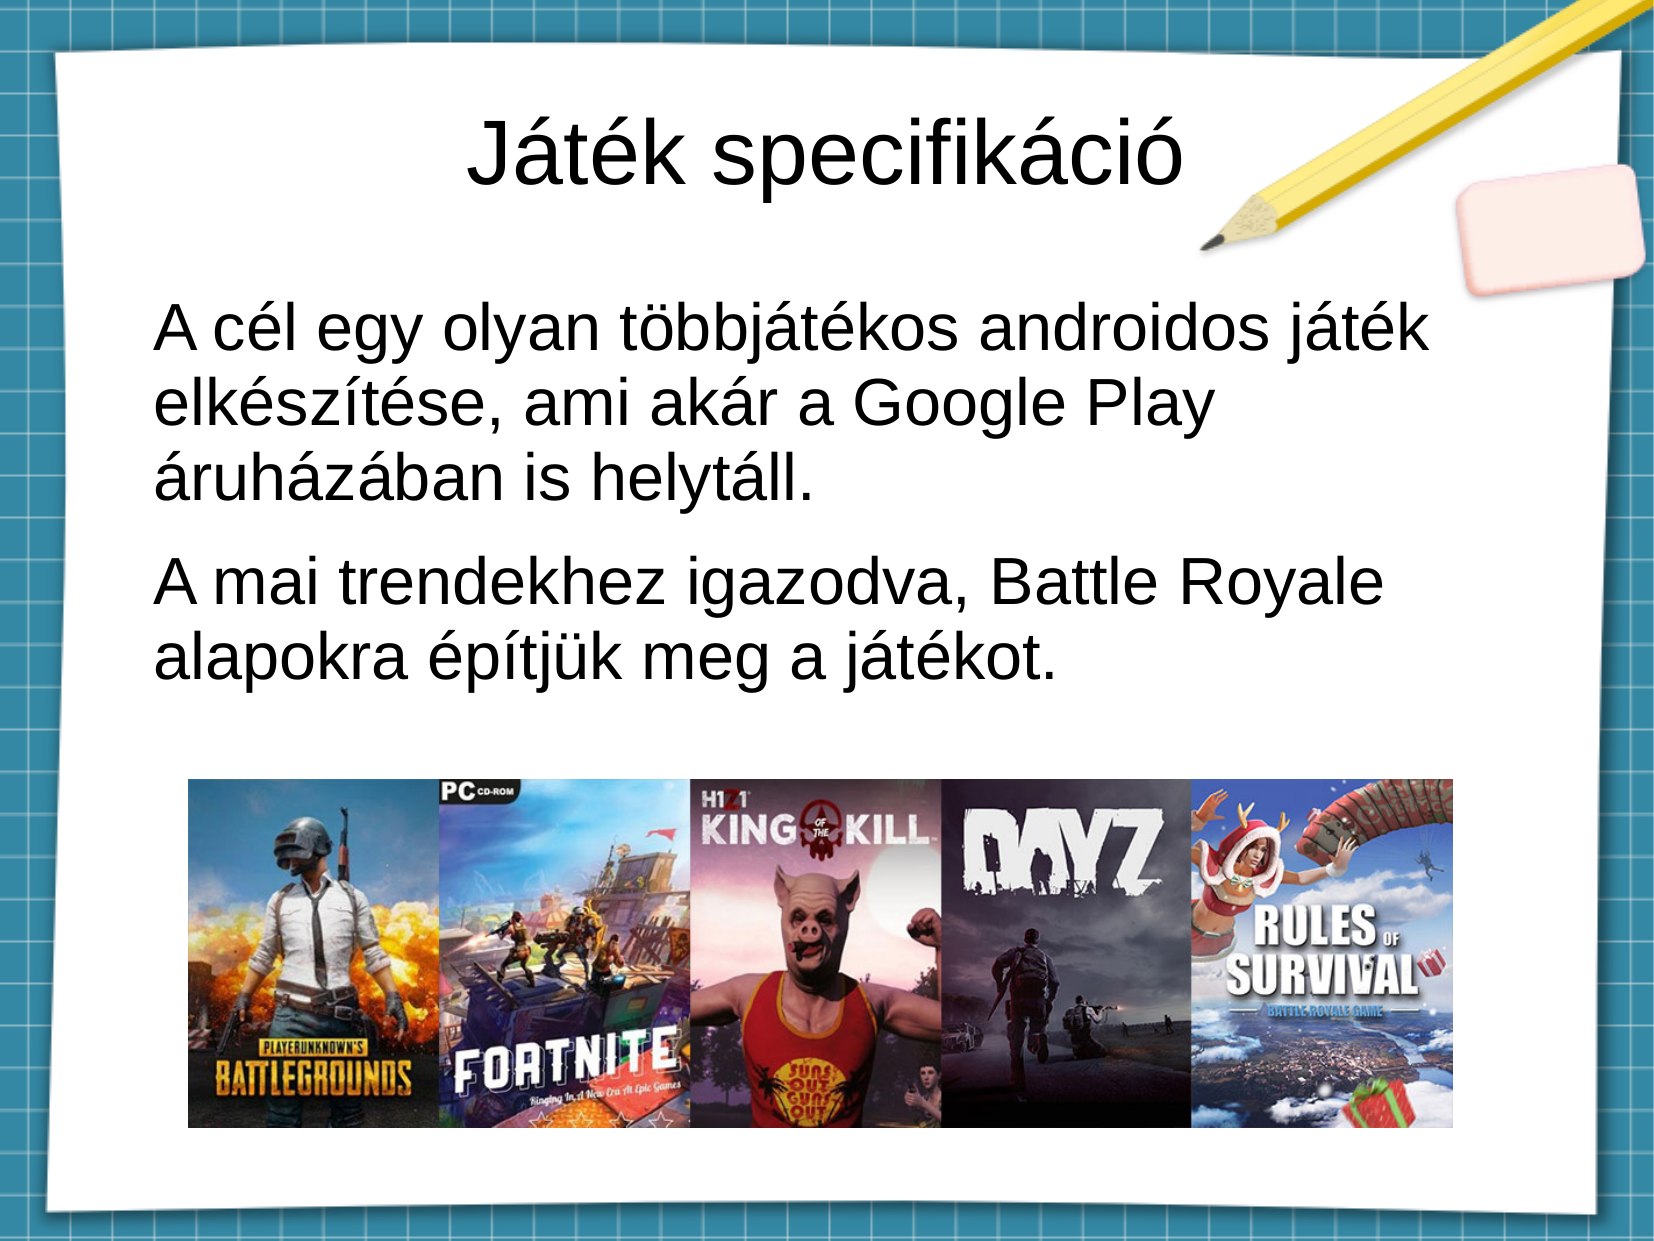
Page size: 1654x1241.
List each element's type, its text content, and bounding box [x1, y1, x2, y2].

list A cél egy olyan többjátékos androidos játék elkészítése, ami akár a Google Play áruházában is helytáll. A mai trendekhez igazodva, Battle Royale alapokra építjük meg a játékot. [82, 290, 1571, 1010]
picture [0, 0, 1654, 1241]
title Játék specifikáció [82, 49, 1571, 257]
